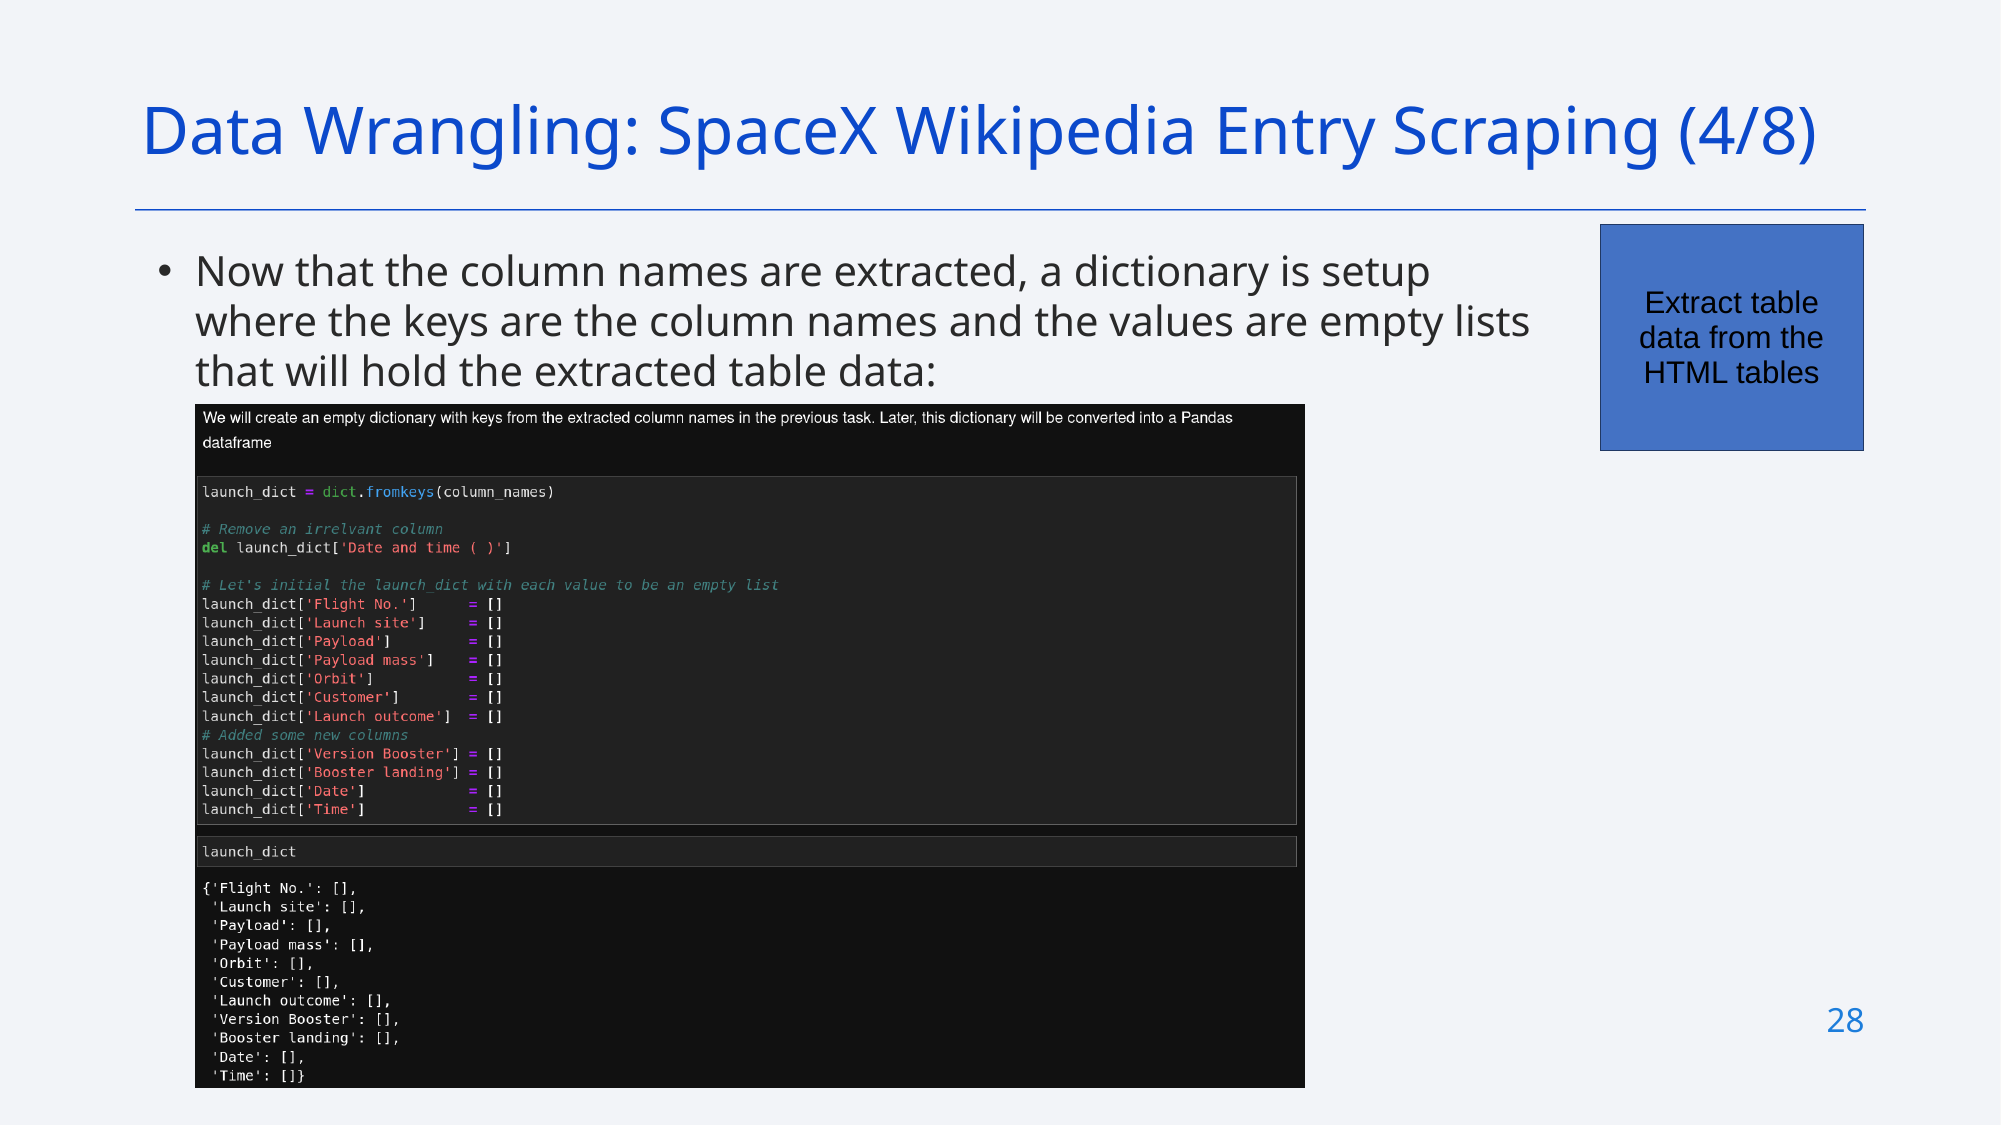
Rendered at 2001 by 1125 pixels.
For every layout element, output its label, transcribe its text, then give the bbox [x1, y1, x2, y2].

list Now that the column names are extracted, a dictionary is setup where the keys are the column names and the values are empty lists that will hold the extracted table data: [142, 237, 1576, 376]
text_box Extract table data from the HTML tables [1600, 224, 1864, 451]
text_box Data Wrangling: SpaceX Wikipedia Entry Scraping (4/8) [126, 88, 1852, 179]
picture [0, 0, 2001, 1125]
